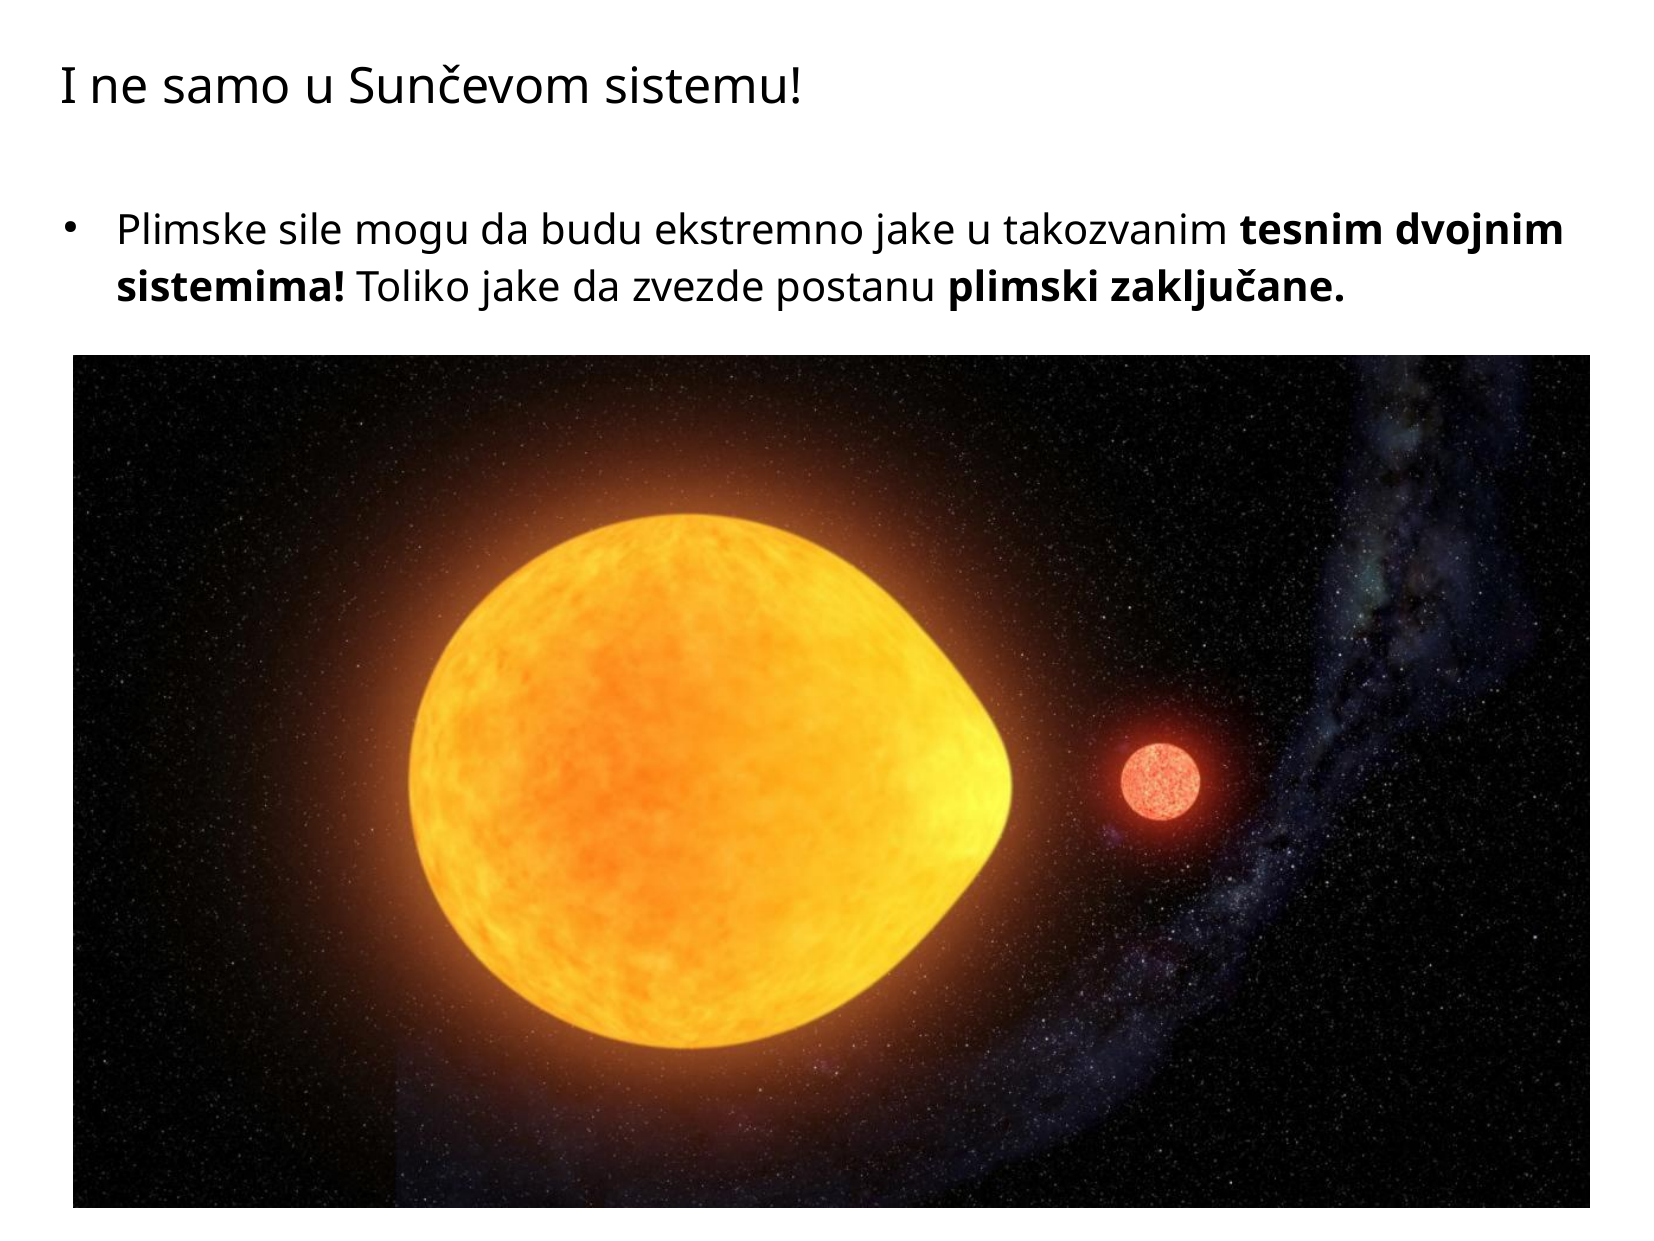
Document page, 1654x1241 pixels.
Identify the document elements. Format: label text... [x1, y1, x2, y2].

picture [73, 355, 1590, 1208]
title I ne samo u Sunčevom sistemu! [59, 17, 1648, 150]
list Plimske sile mogu da budu ekstremno jake u takozvanim tesnim dvojnim sistemima! Toliko jake da zvezde postanu plimski zaključane. [45, 199, 1635, 1173]
